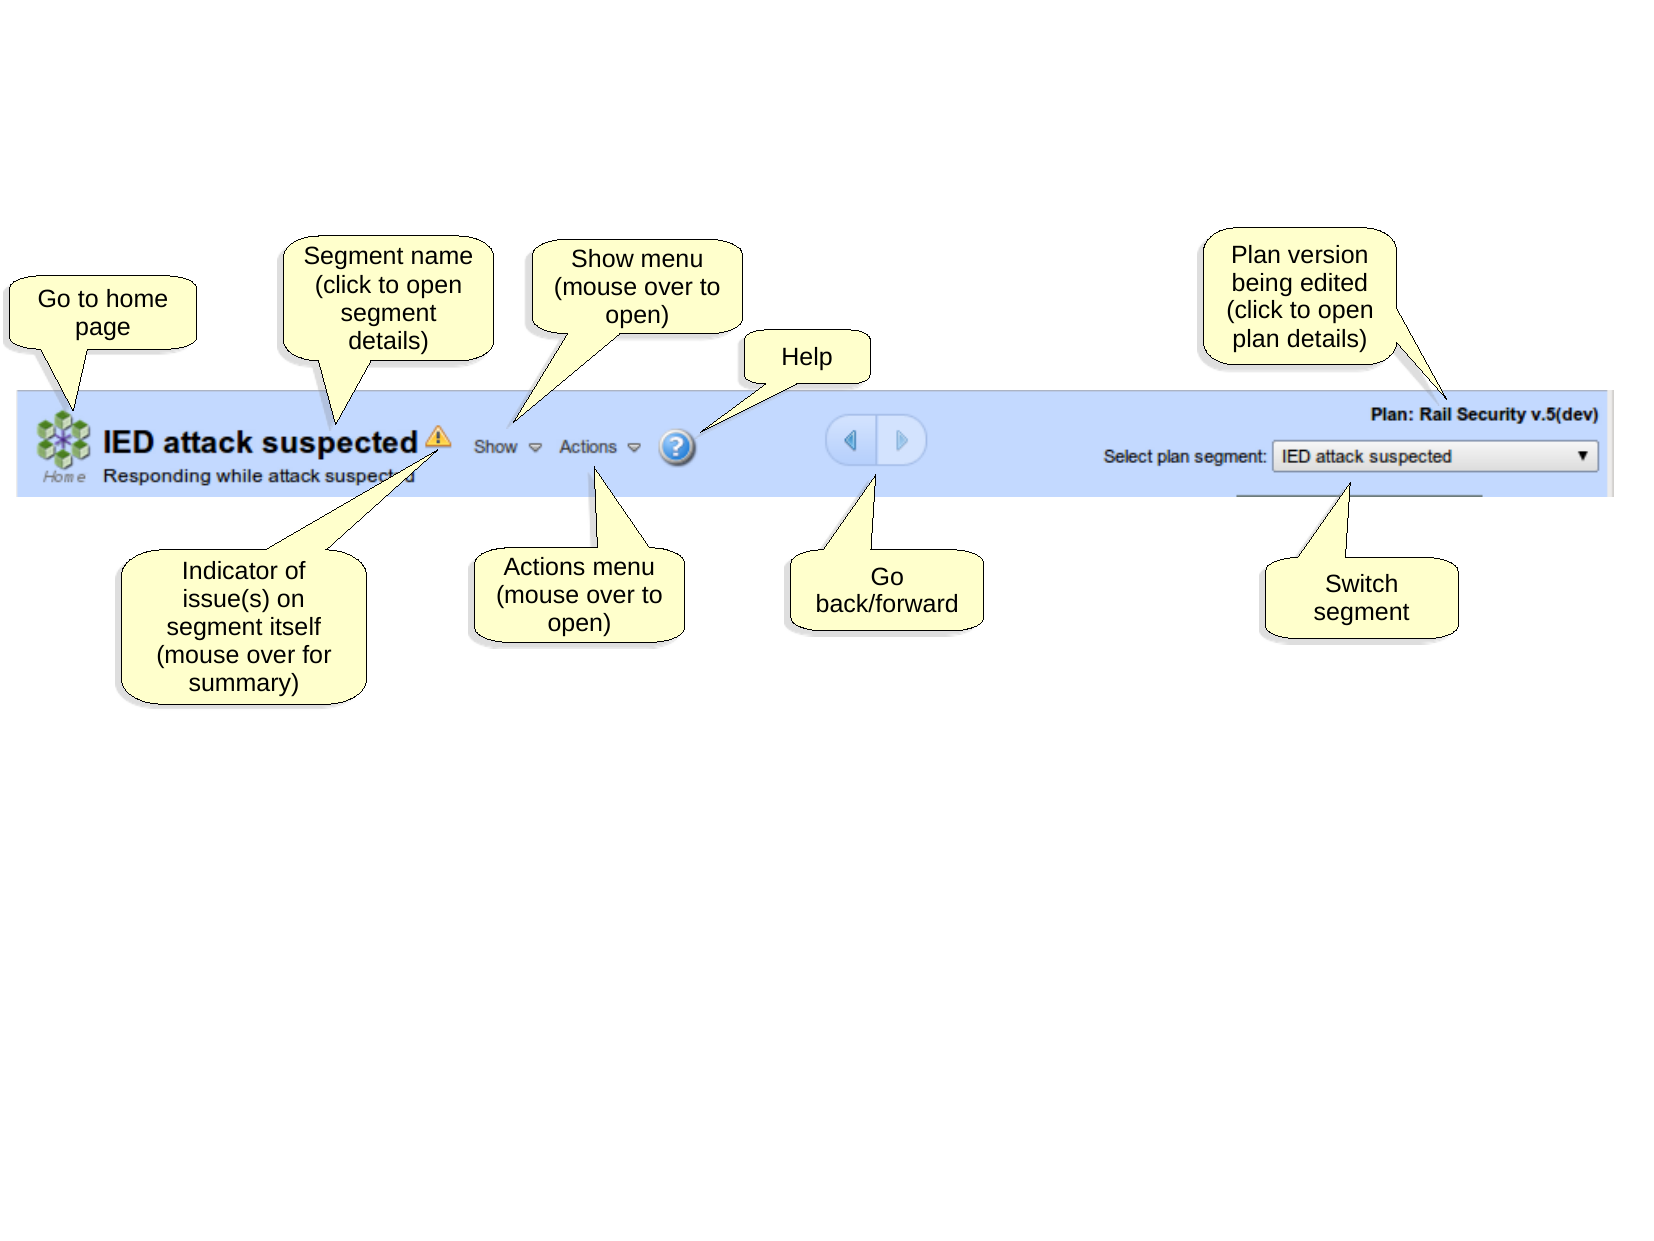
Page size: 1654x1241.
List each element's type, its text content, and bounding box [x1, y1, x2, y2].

picture [16, 390, 1614, 497]
text_box Segment name (click to open segment details) [283, 235, 494, 425]
text_box Plan version being edited (click to open plan details) [1203, 227, 1447, 400]
text_box Switch segment [1265, 482, 1459, 639]
text_box Go back/forward [790, 474, 984, 631]
text_box Show menu (mouse over to open) [513, 239, 743, 423]
text_box Go to home page [9, 275, 197, 411]
text_box Indicator of issue(s) on segment itself (mouse over for summary) [121, 449, 438, 705]
text_box Help [700, 329, 871, 433]
text_box Actions menu (mouse over to open) [474, 466, 685, 643]
